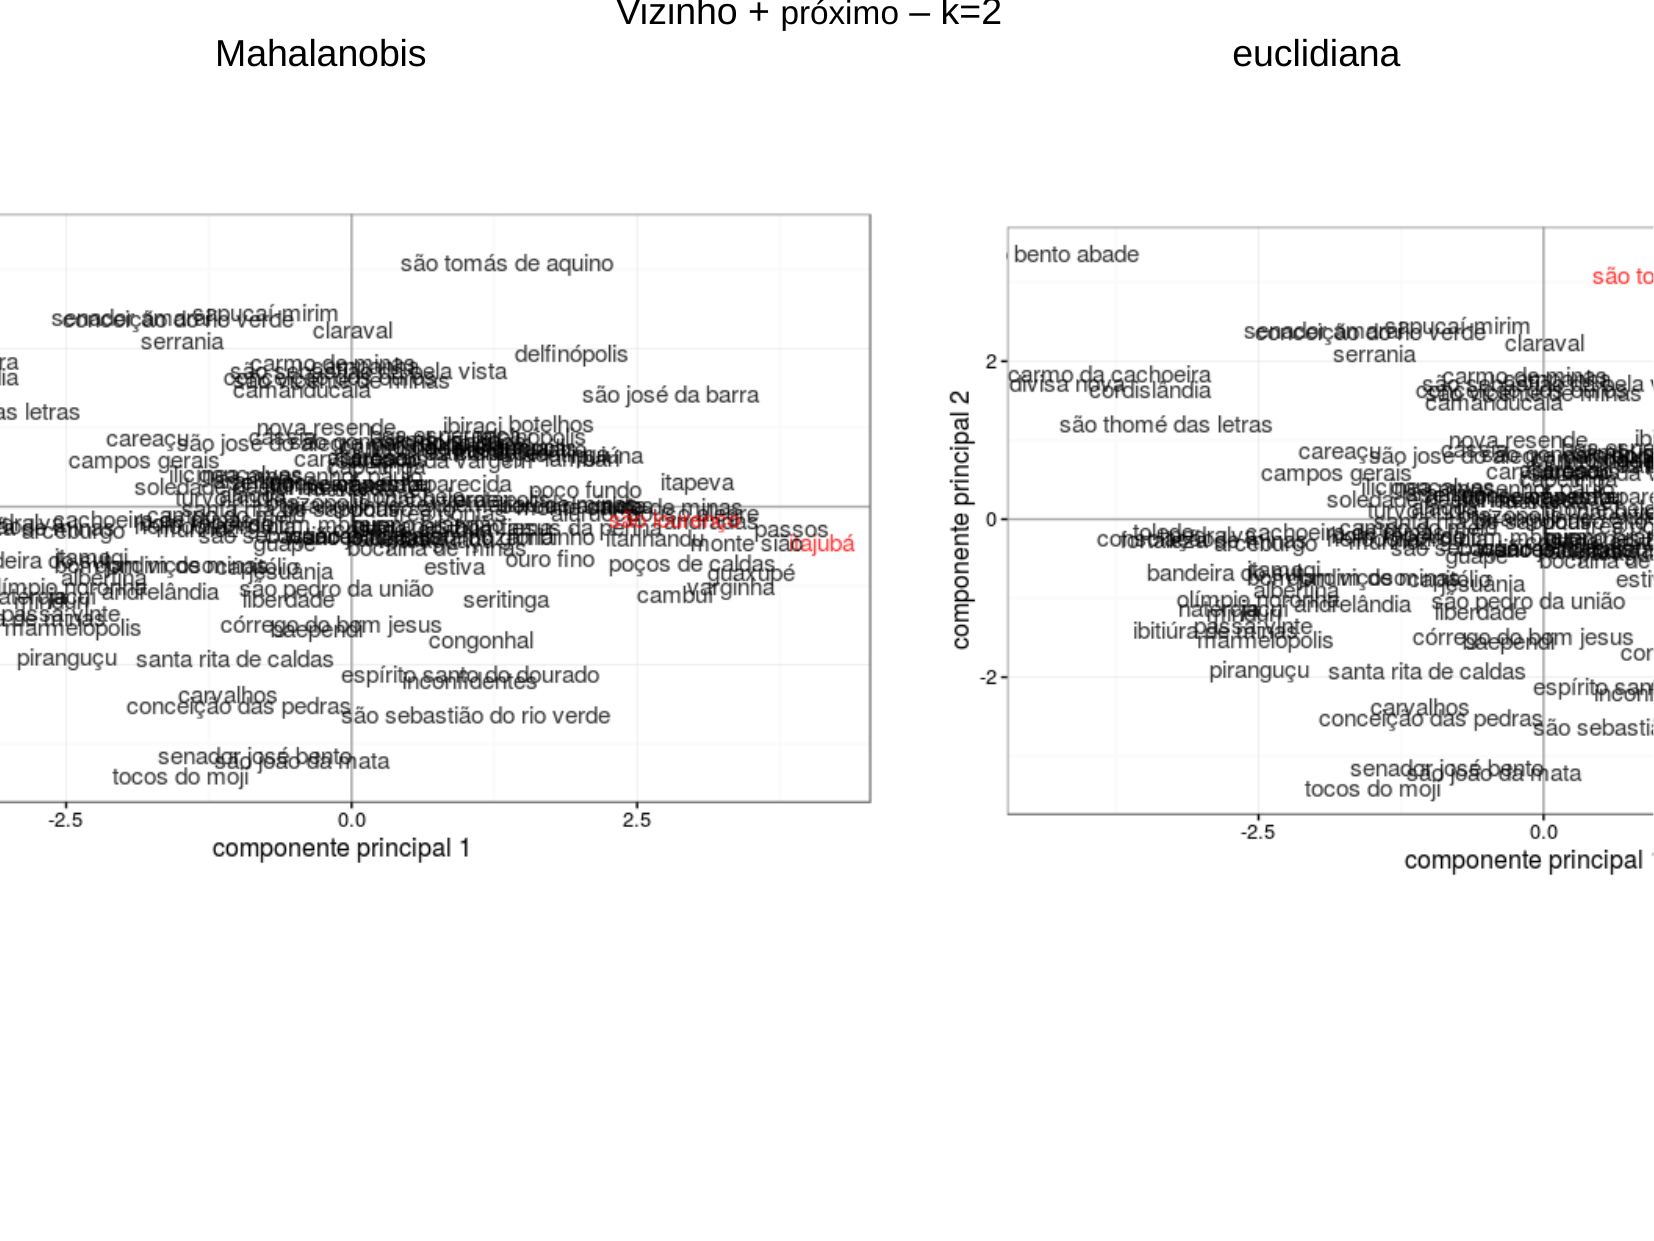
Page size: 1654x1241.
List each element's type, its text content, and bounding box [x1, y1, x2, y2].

picture [933, 178, 1654, 886]
picture [0, 165, 883, 875]
title Vizinho + próximo – k=2 Mahalanobis euclidiana [64, 0, 1554, 137]
